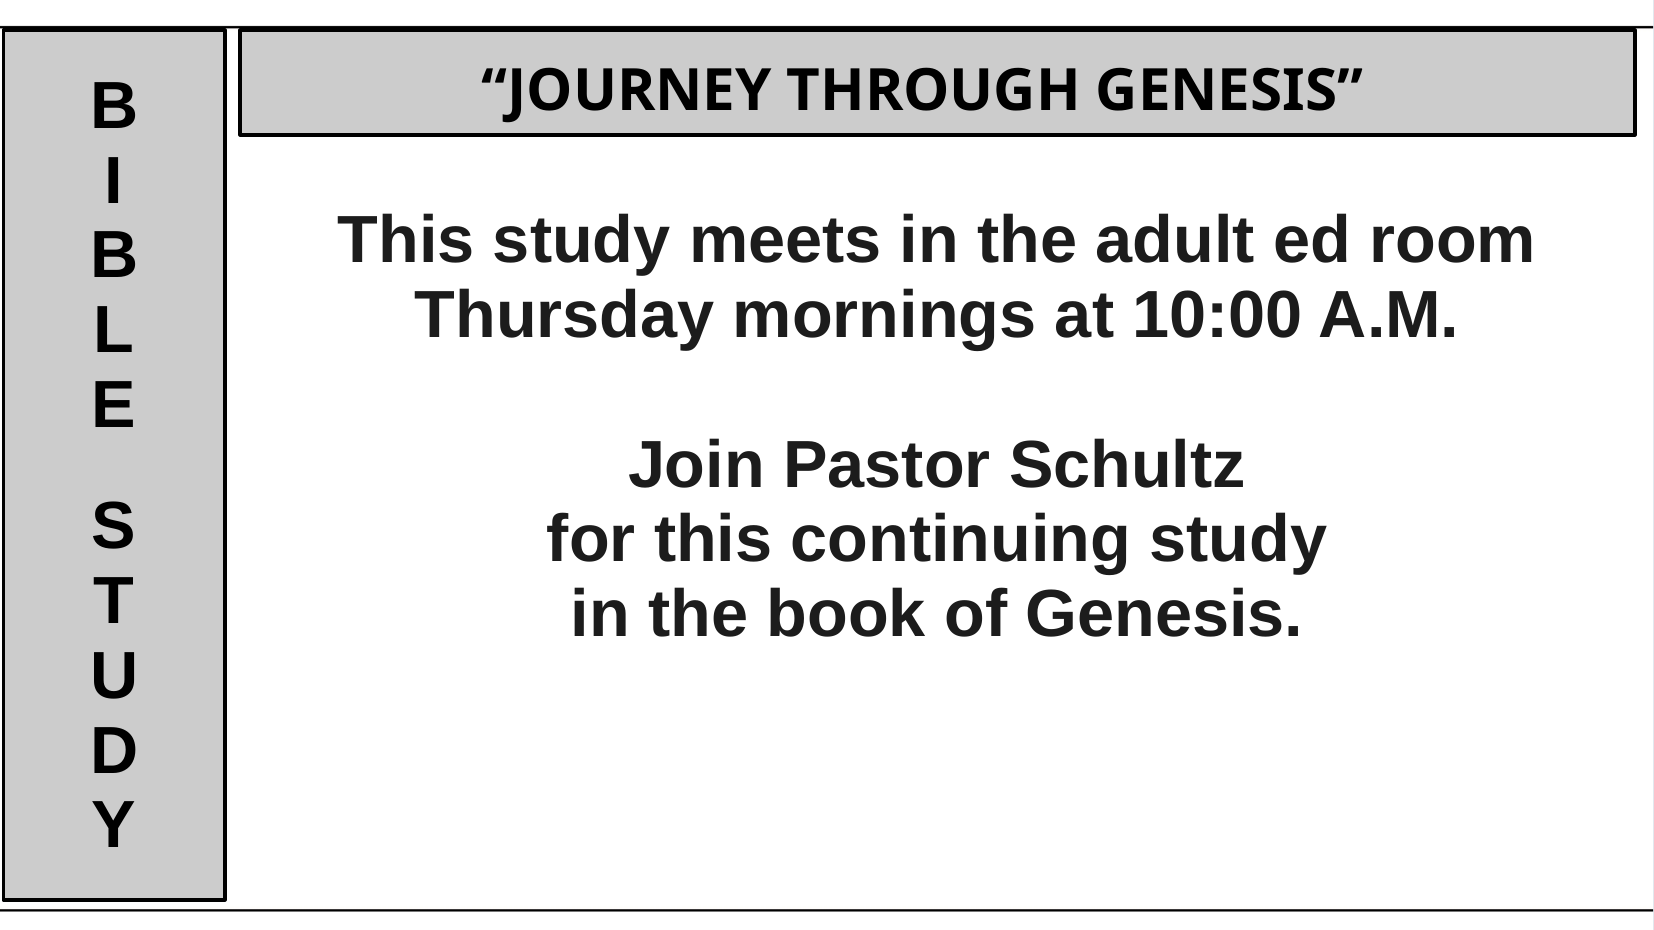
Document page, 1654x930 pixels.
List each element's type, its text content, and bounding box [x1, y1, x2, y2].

text_box “JOURNEY THROUGH GENESIS” [255, 40, 1591, 134]
text_box [240, 29, 1636, 135]
text_box This study meets in the adult ed room Thursday mornings at 10:00 A.M. Join Pastor Schultz for this continuing study in the book of Genesis. [300, 194, 1576, 659]
picture [0, 0, 1654, 930]
text_box B I B L E S T U D Y [3, 29, 226, 901]
